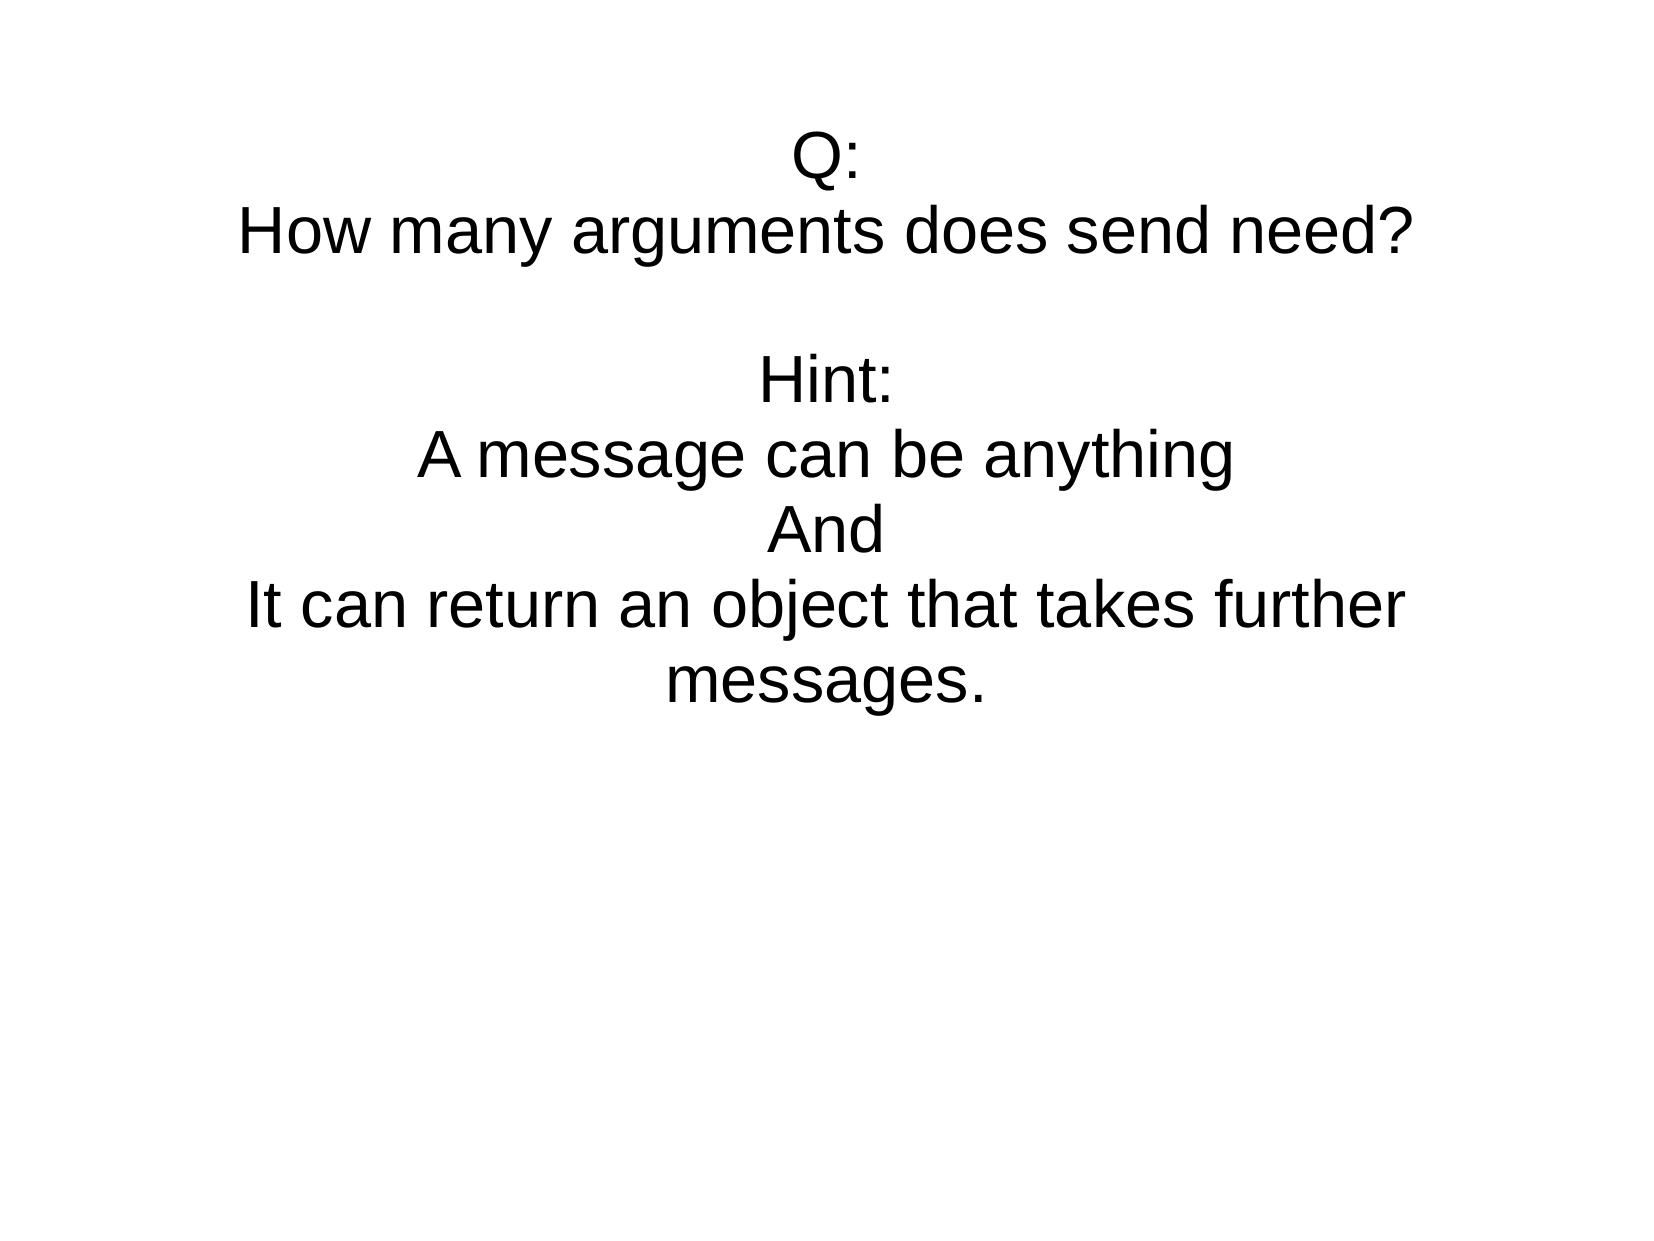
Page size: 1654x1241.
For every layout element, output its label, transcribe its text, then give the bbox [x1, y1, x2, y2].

subtitle Q: How many arguments does send need? Hint: A message can be anything And It can return an object that takes further messages. [82, 49, 1571, 1010]
